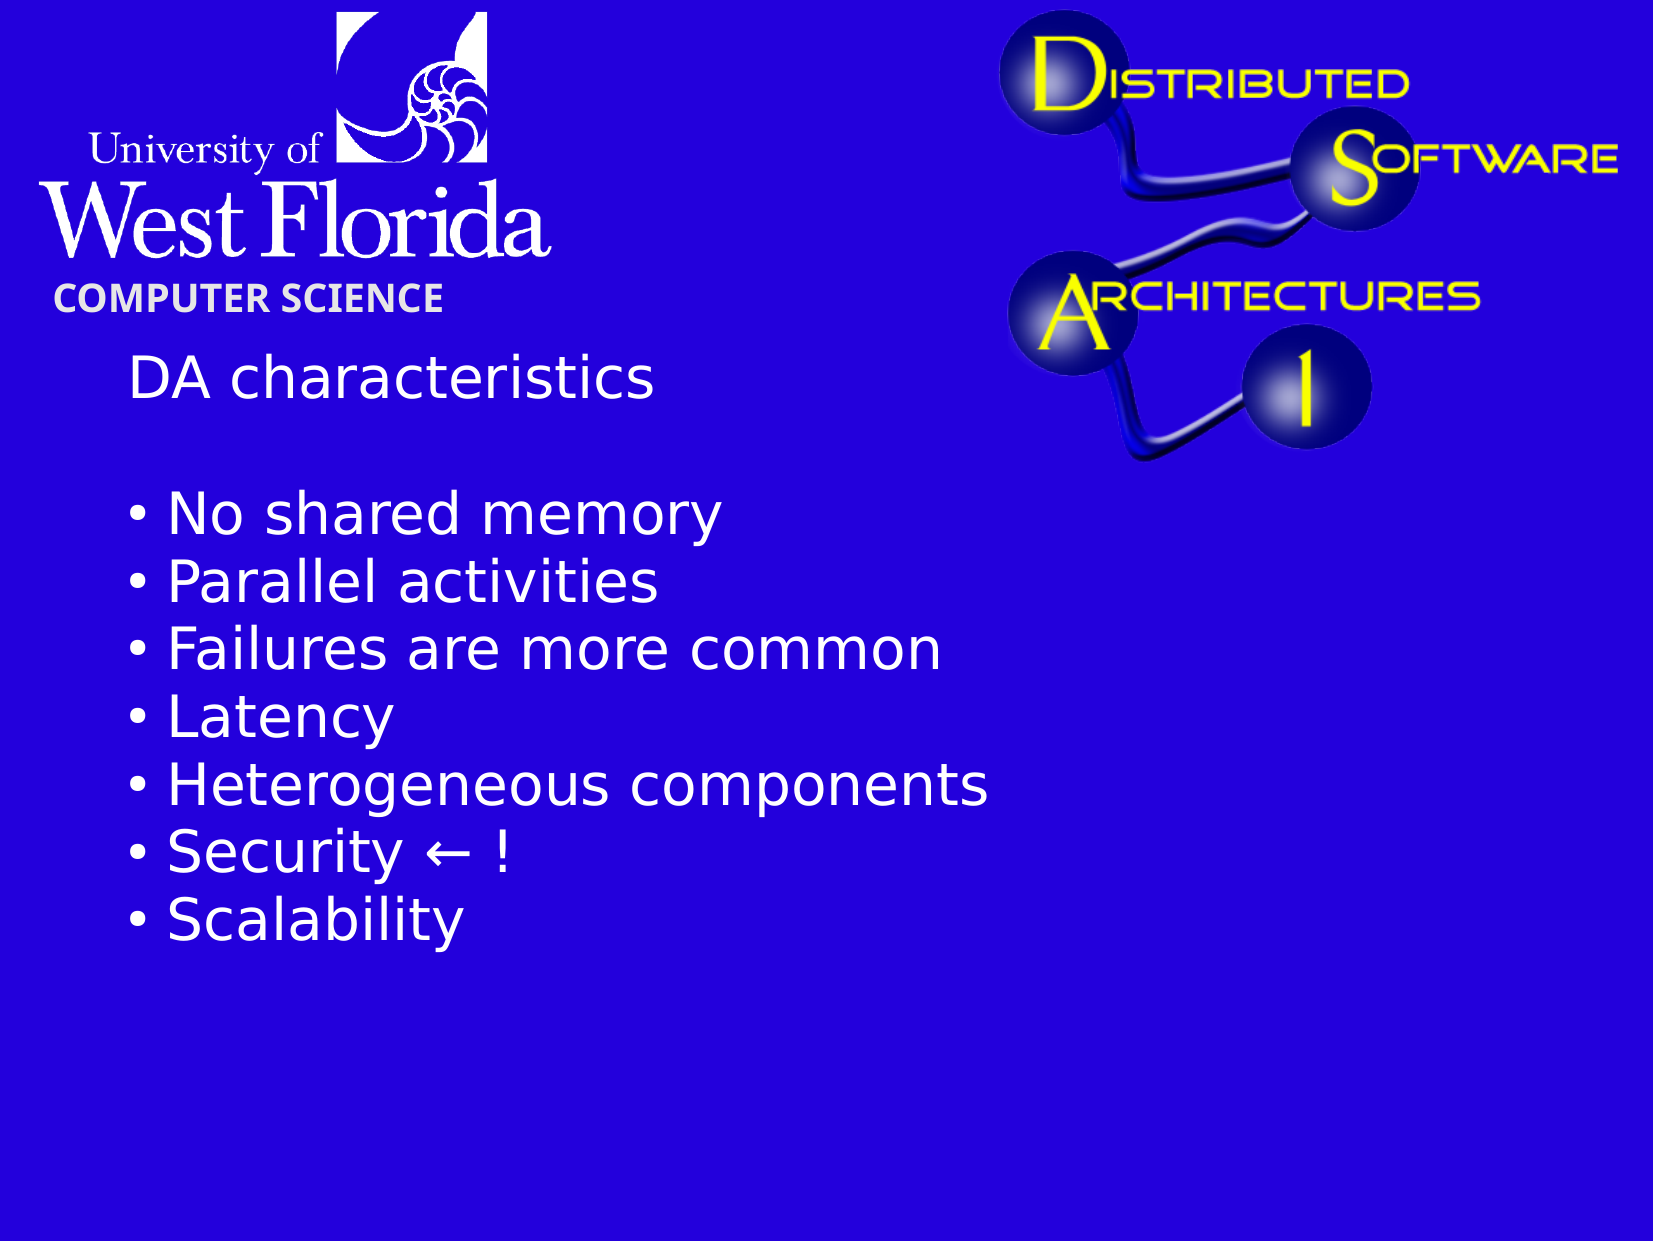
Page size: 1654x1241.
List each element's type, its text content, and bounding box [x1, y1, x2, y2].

text_box COMPUTER SCIENCE [37, 262, 563, 334]
text_box DA characteristics No shared memory Parallel activities Failures are more common Latency Heterogeneous components Security ← ! Scalability [112, 337, 1388, 1193]
picture [910, 0, 1653, 506]
picture [37, 0, 559, 262]
